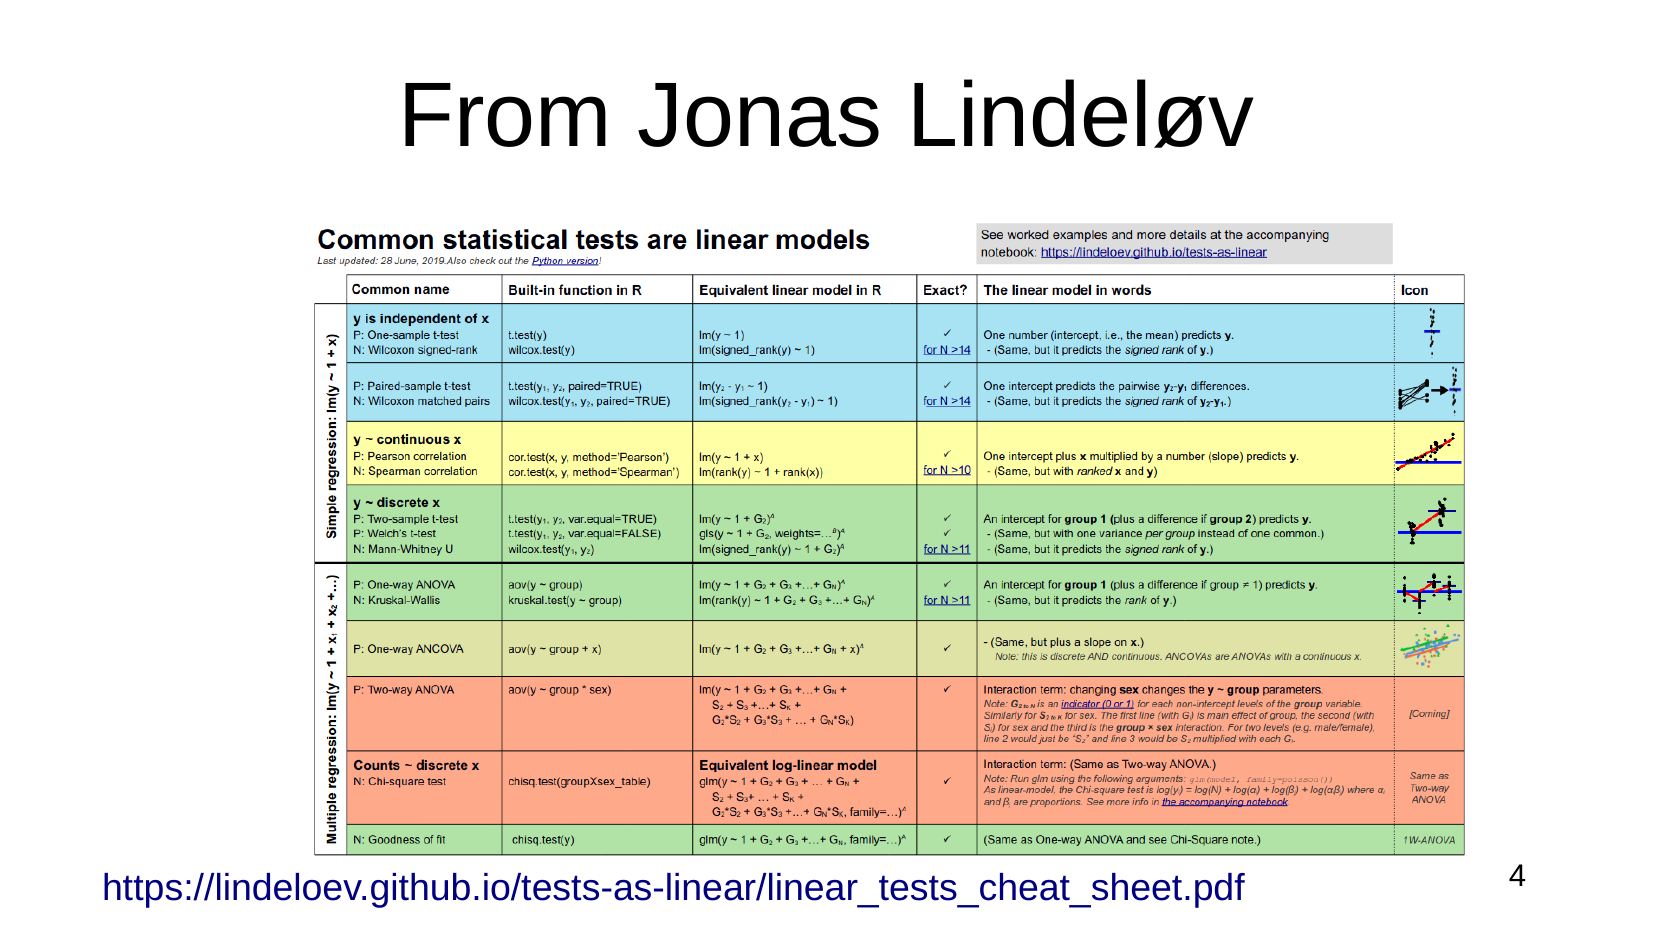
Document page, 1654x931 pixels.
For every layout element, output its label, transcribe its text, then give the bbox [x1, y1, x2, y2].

text_box https://lindeloev.github.io/tests-as-linear/linear_tests_cheat_sheet.pdf [87, 859, 1261, 916]
title From Jonas Lindeløv [82, 37, 1571, 193]
text_box <nummer> [1494, 850, 1654, 921]
picture [308, 217, 1477, 863]
